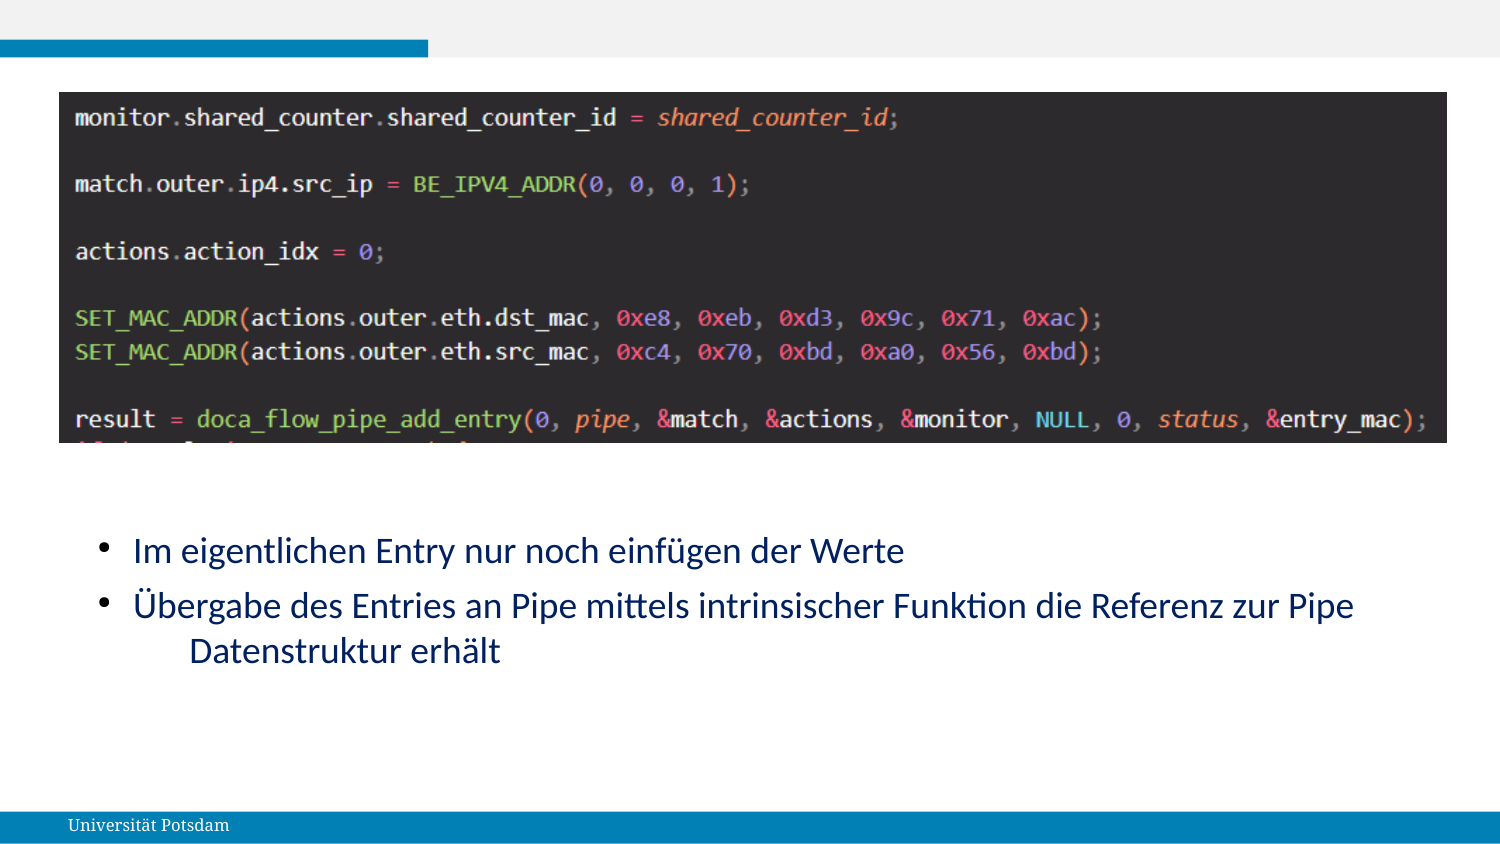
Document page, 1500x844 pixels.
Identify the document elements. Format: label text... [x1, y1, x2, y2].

text_box Im eigentlichen Entry nur noch einfügen der Werte Übergabe des Entries an Pipe mittels intrinsischer Funktion die Referenz zur Pipe Datenstruktur erhält [82, 518, 1424, 697]
picture [59, 92, 1447, 443]
